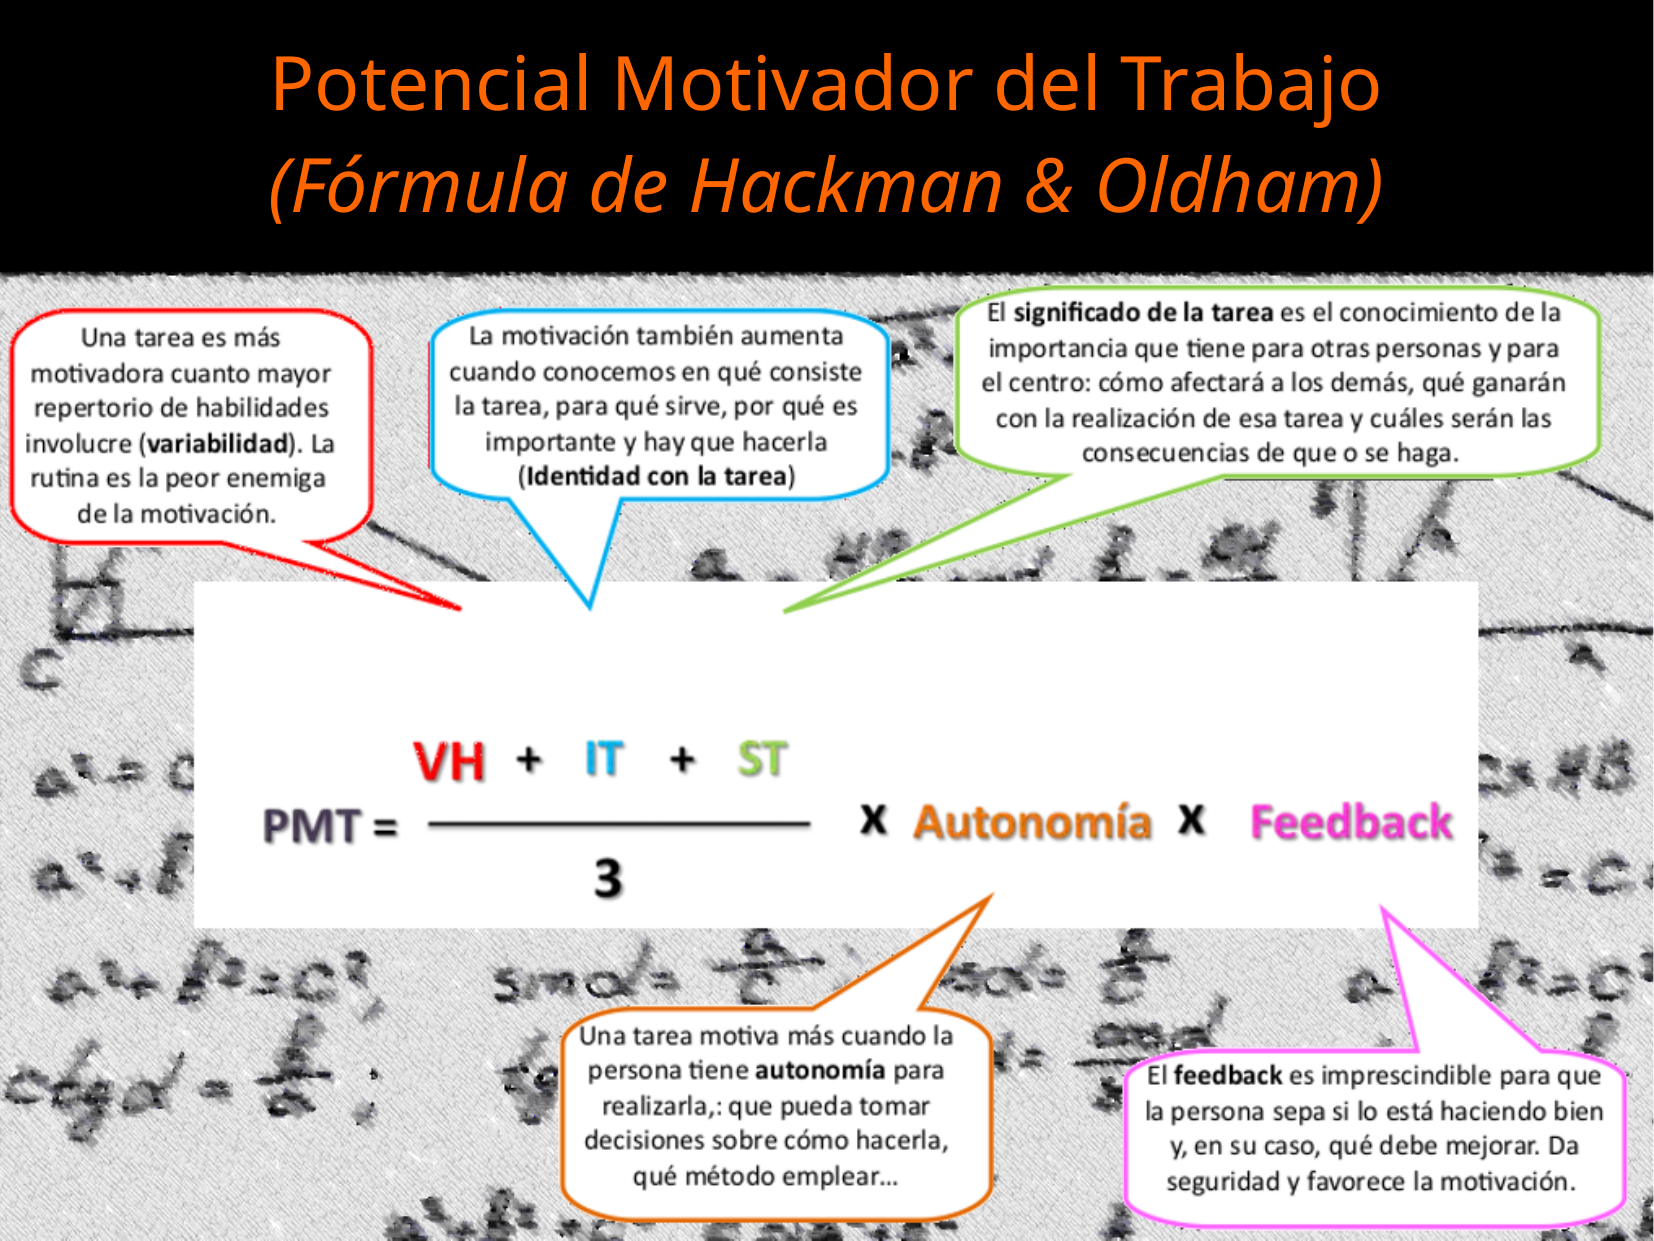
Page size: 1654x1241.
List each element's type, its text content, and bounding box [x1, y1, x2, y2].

picture [0, 272, 1654, 1241]
title Potencial Motivador del Trabajo (Fórmula de Hackman & Oldham) [0, 0, 1654, 272]
